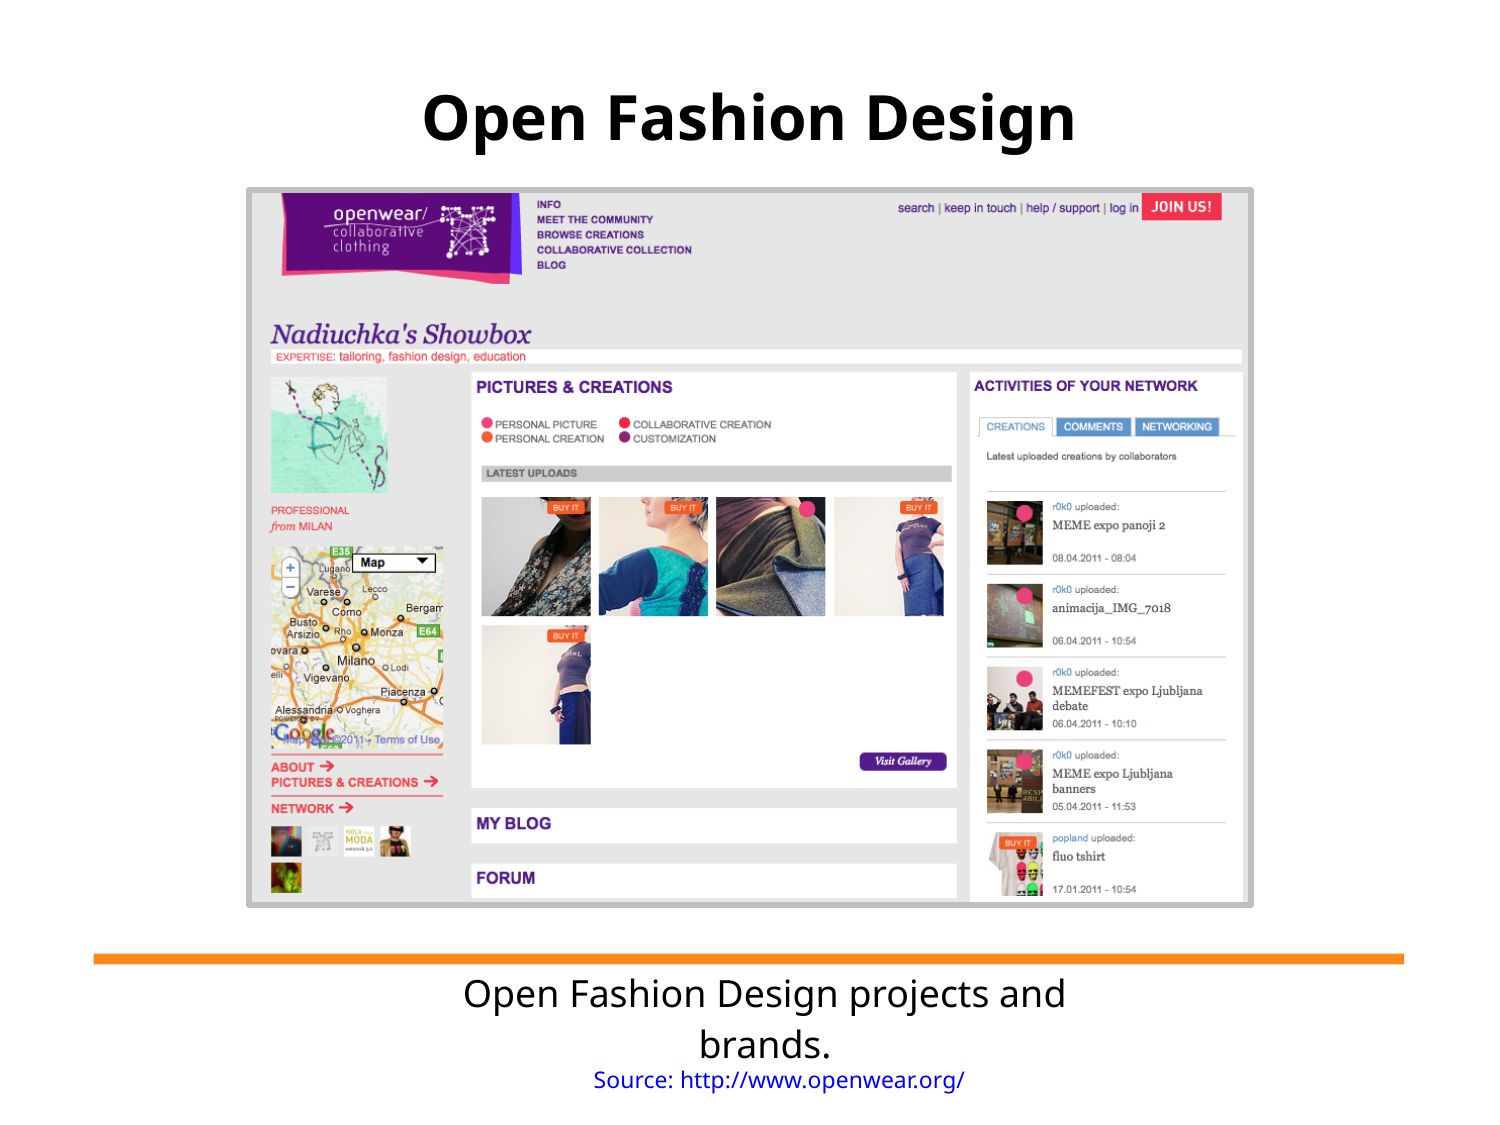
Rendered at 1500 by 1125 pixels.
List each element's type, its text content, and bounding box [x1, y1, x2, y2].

picture [0, 0, 1500, 1125]
text_box Source: http://www.openwear.org/ [579, 1056, 921, 1098]
text_box Open Fashion Design projects and brands. [382, 960, 1148, 1020]
title Open Fashion Design [75, 44, 1426, 188]
